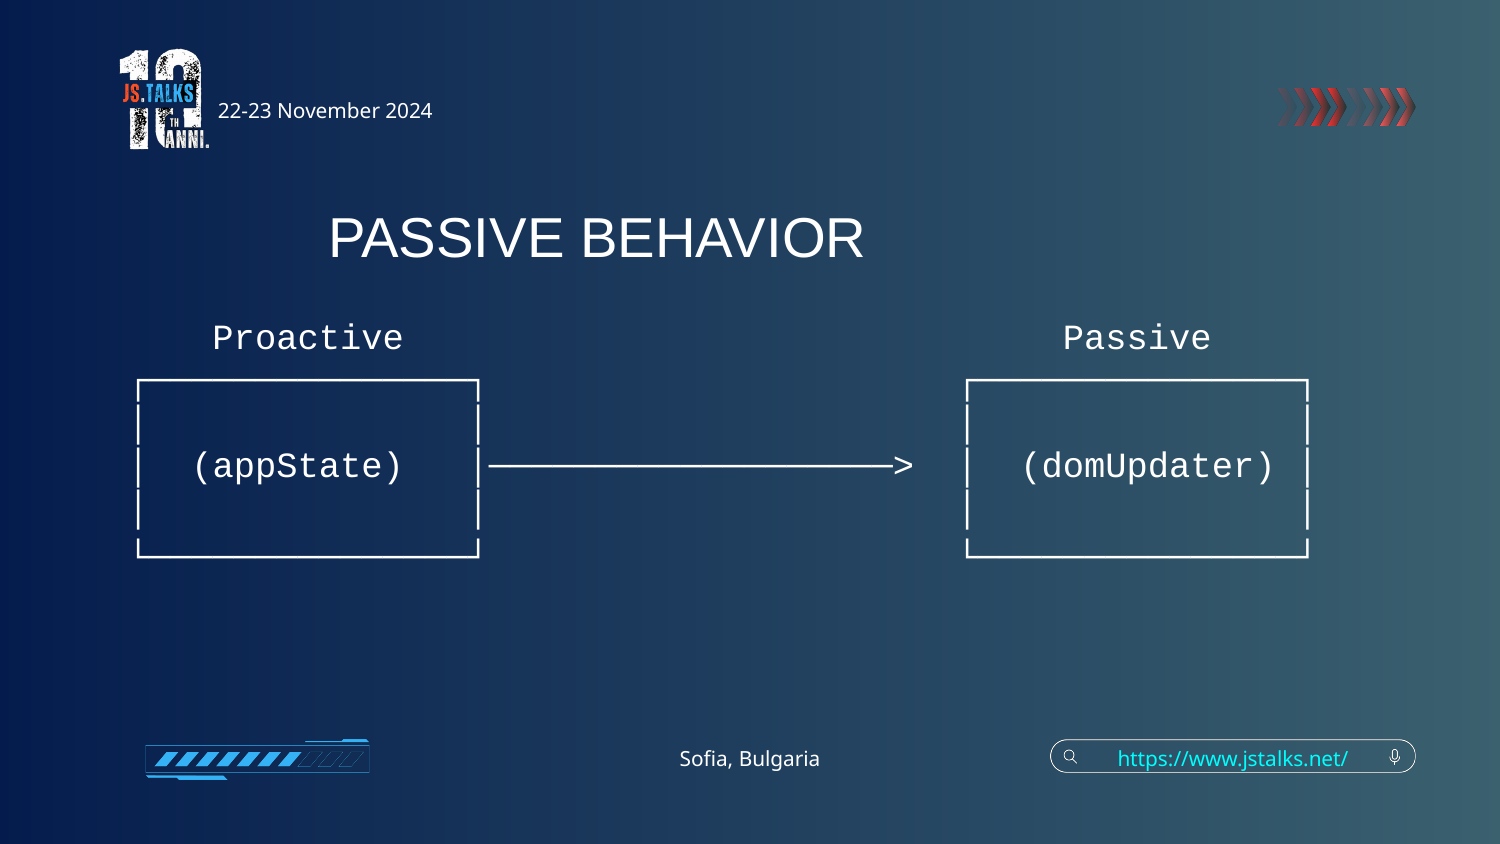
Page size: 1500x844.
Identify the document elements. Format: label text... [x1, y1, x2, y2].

text_box https://www.jstalks.net/ [1103, 744, 1362, 772]
text_box [65, 0, 258, 231]
text_box Proactive Passive ┌───────────────┐ ┌───────────────┐ │ │ │ │ │ (appState) │───────────────────> │ (domUpdater) │ │ │ │ │ └───────────────┘ └───────────────┘ [0, 313, 1500, 572]
text_box 22-23 November 2024 [217, 95, 507, 123]
text_box [145, 739, 370, 780]
text_box [1277, 88, 1416, 126]
text_box Sofia, Bulgaria [654, 744, 846, 772]
text_box PASSIVE BEHAVIOR [328, 183, 1233, 269]
text_box [1050, 739, 1416, 773]
